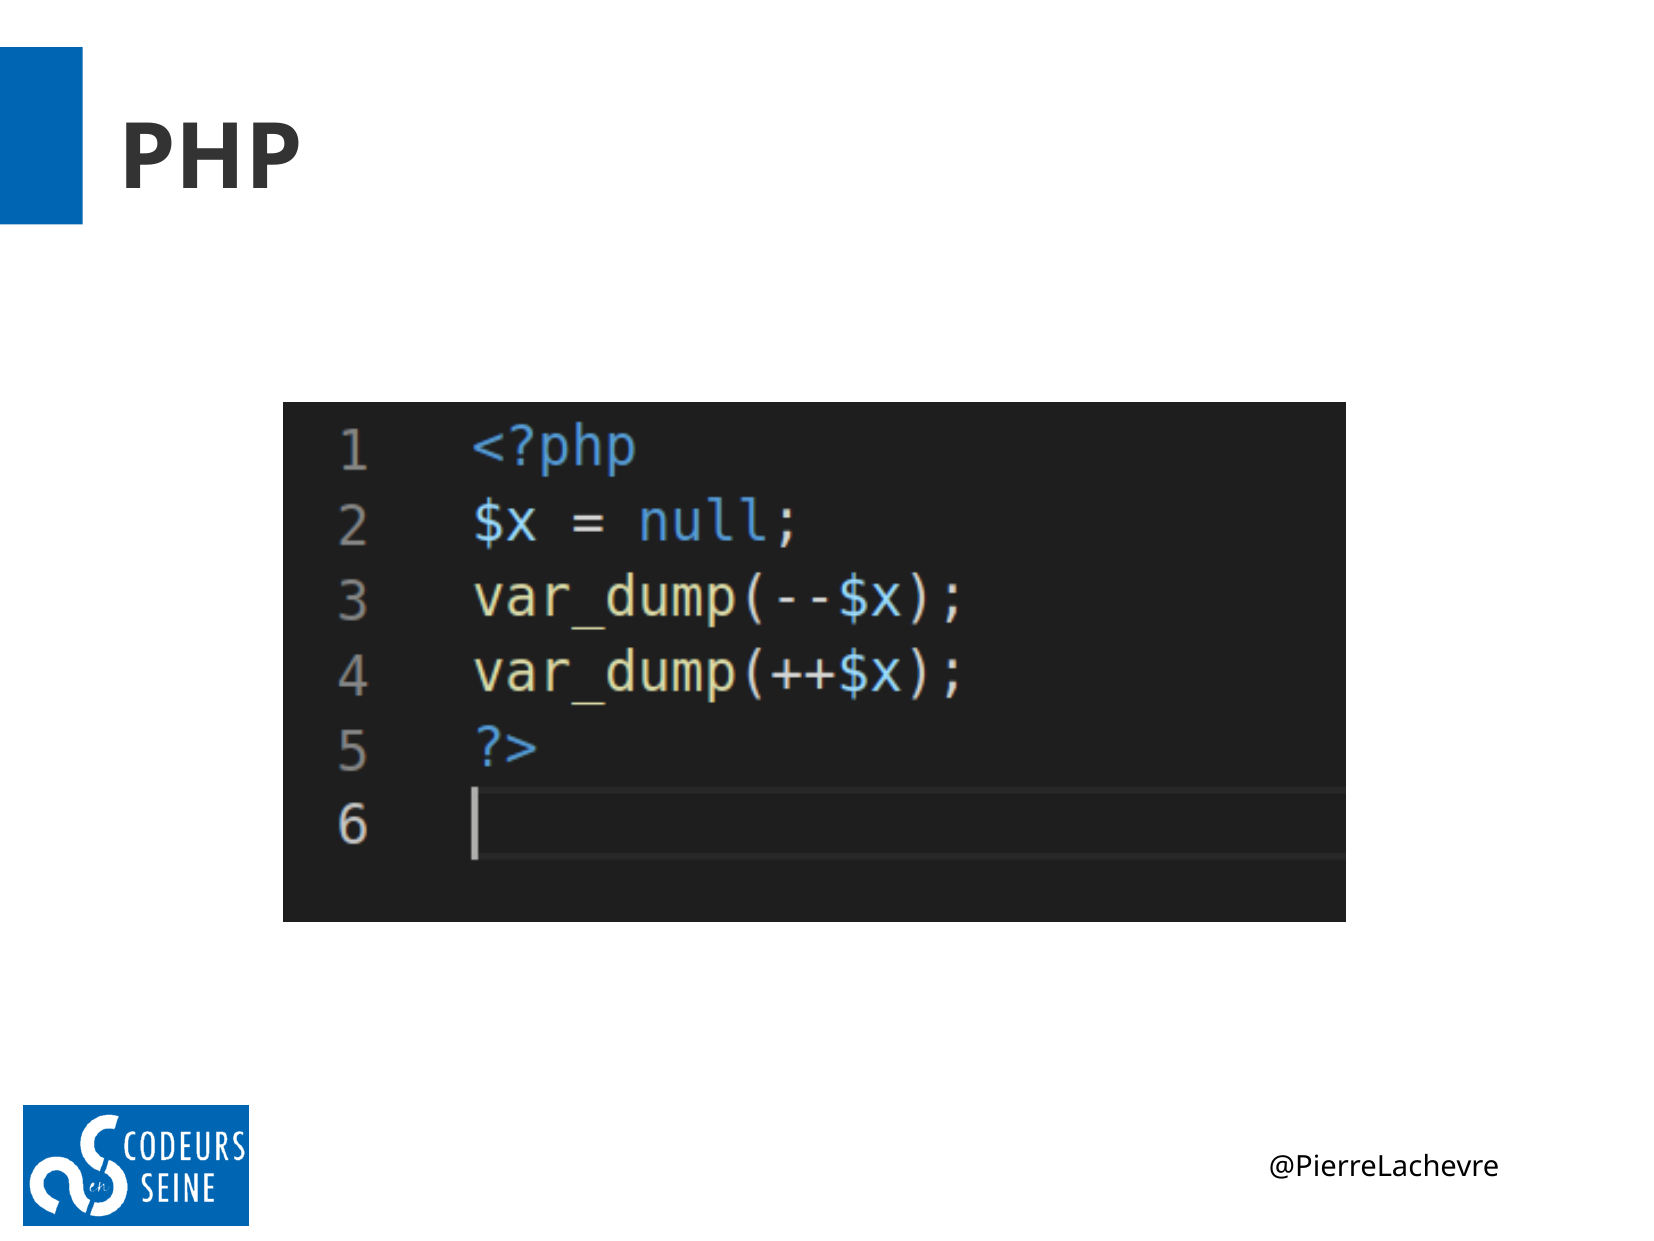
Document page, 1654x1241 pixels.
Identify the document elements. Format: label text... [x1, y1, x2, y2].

picture [23, 1105, 249, 1226]
picture [283, 402, 1346, 922]
title PHP [118, 49, 1571, 257]
